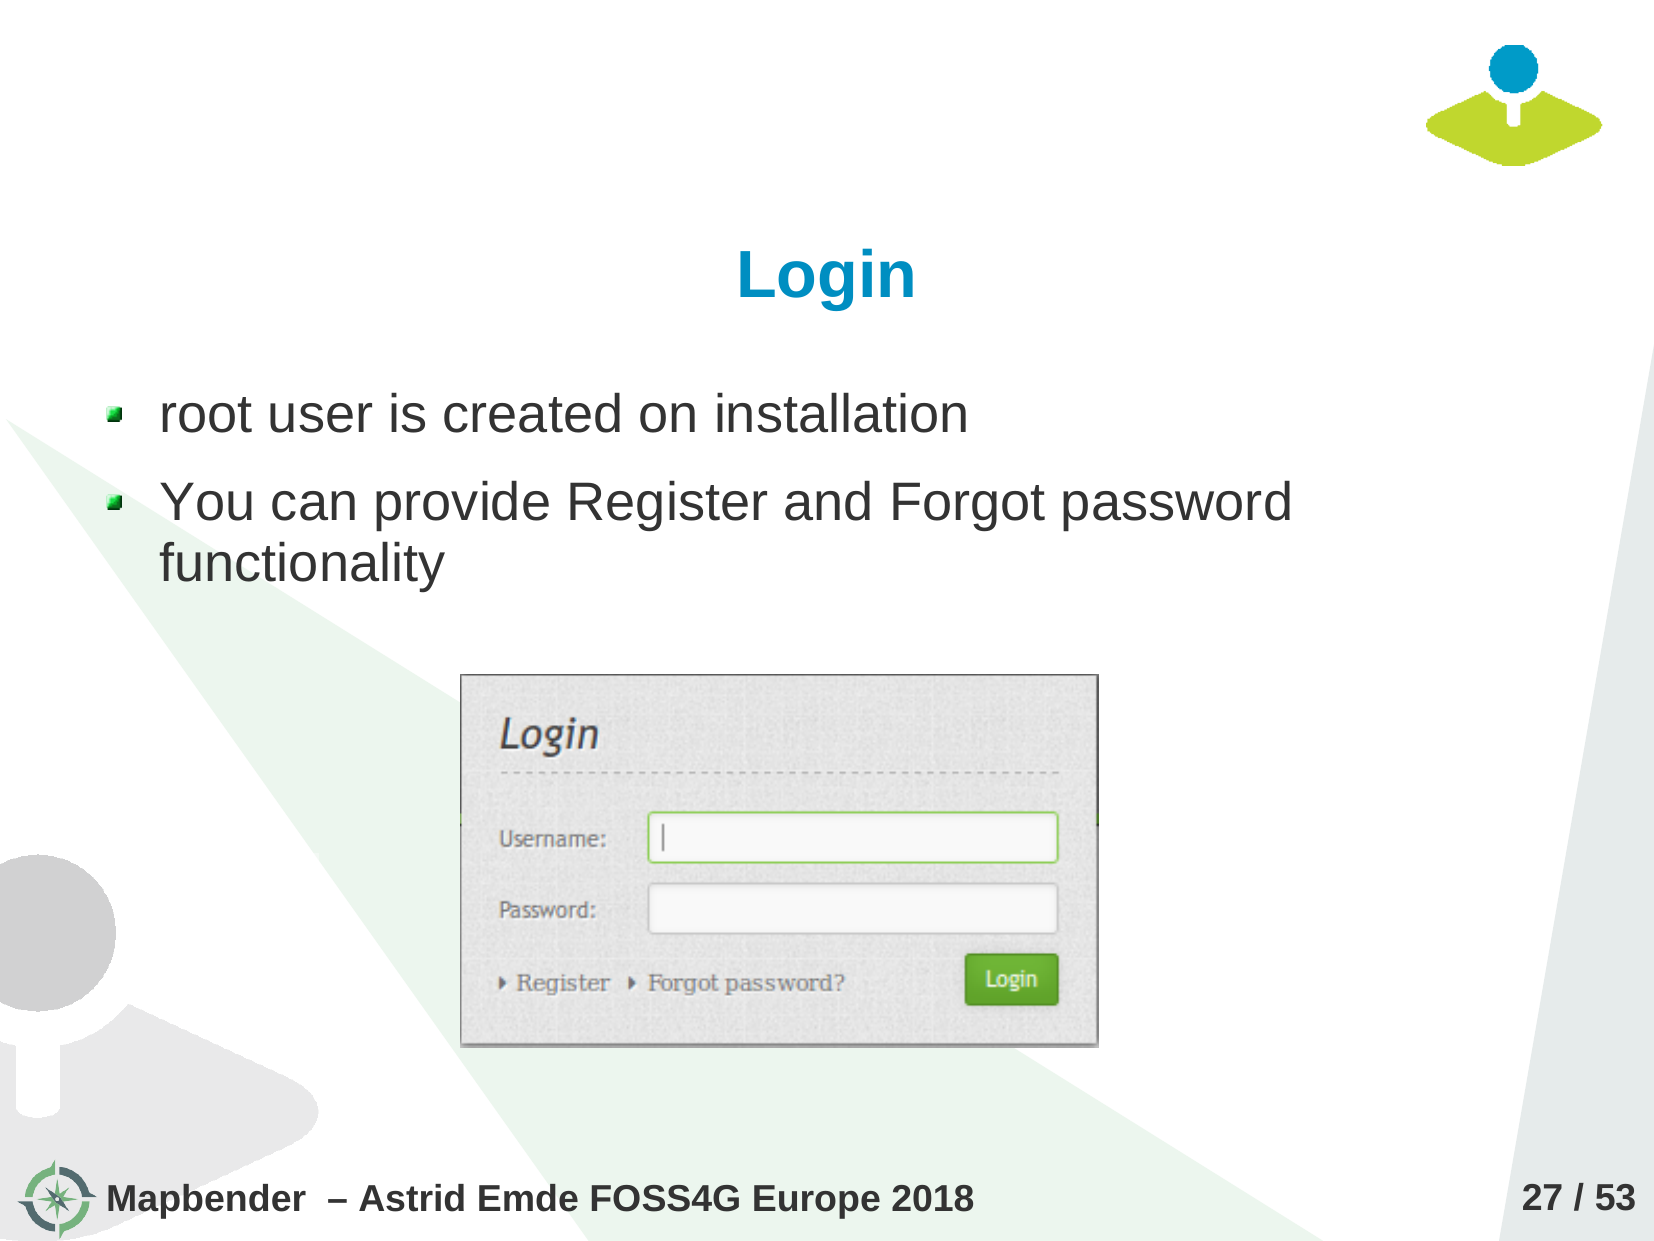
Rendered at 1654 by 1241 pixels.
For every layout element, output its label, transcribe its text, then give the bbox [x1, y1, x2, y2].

picture [1426, 45, 1604, 166]
picture [460, 674, 1099, 1048]
list root user is created on installation You can provide Register and Forgot password functionality [88, 383, 1577, 1188]
title Login [82, 200, 1571, 349]
picture [16, 1158, 98, 1240]
